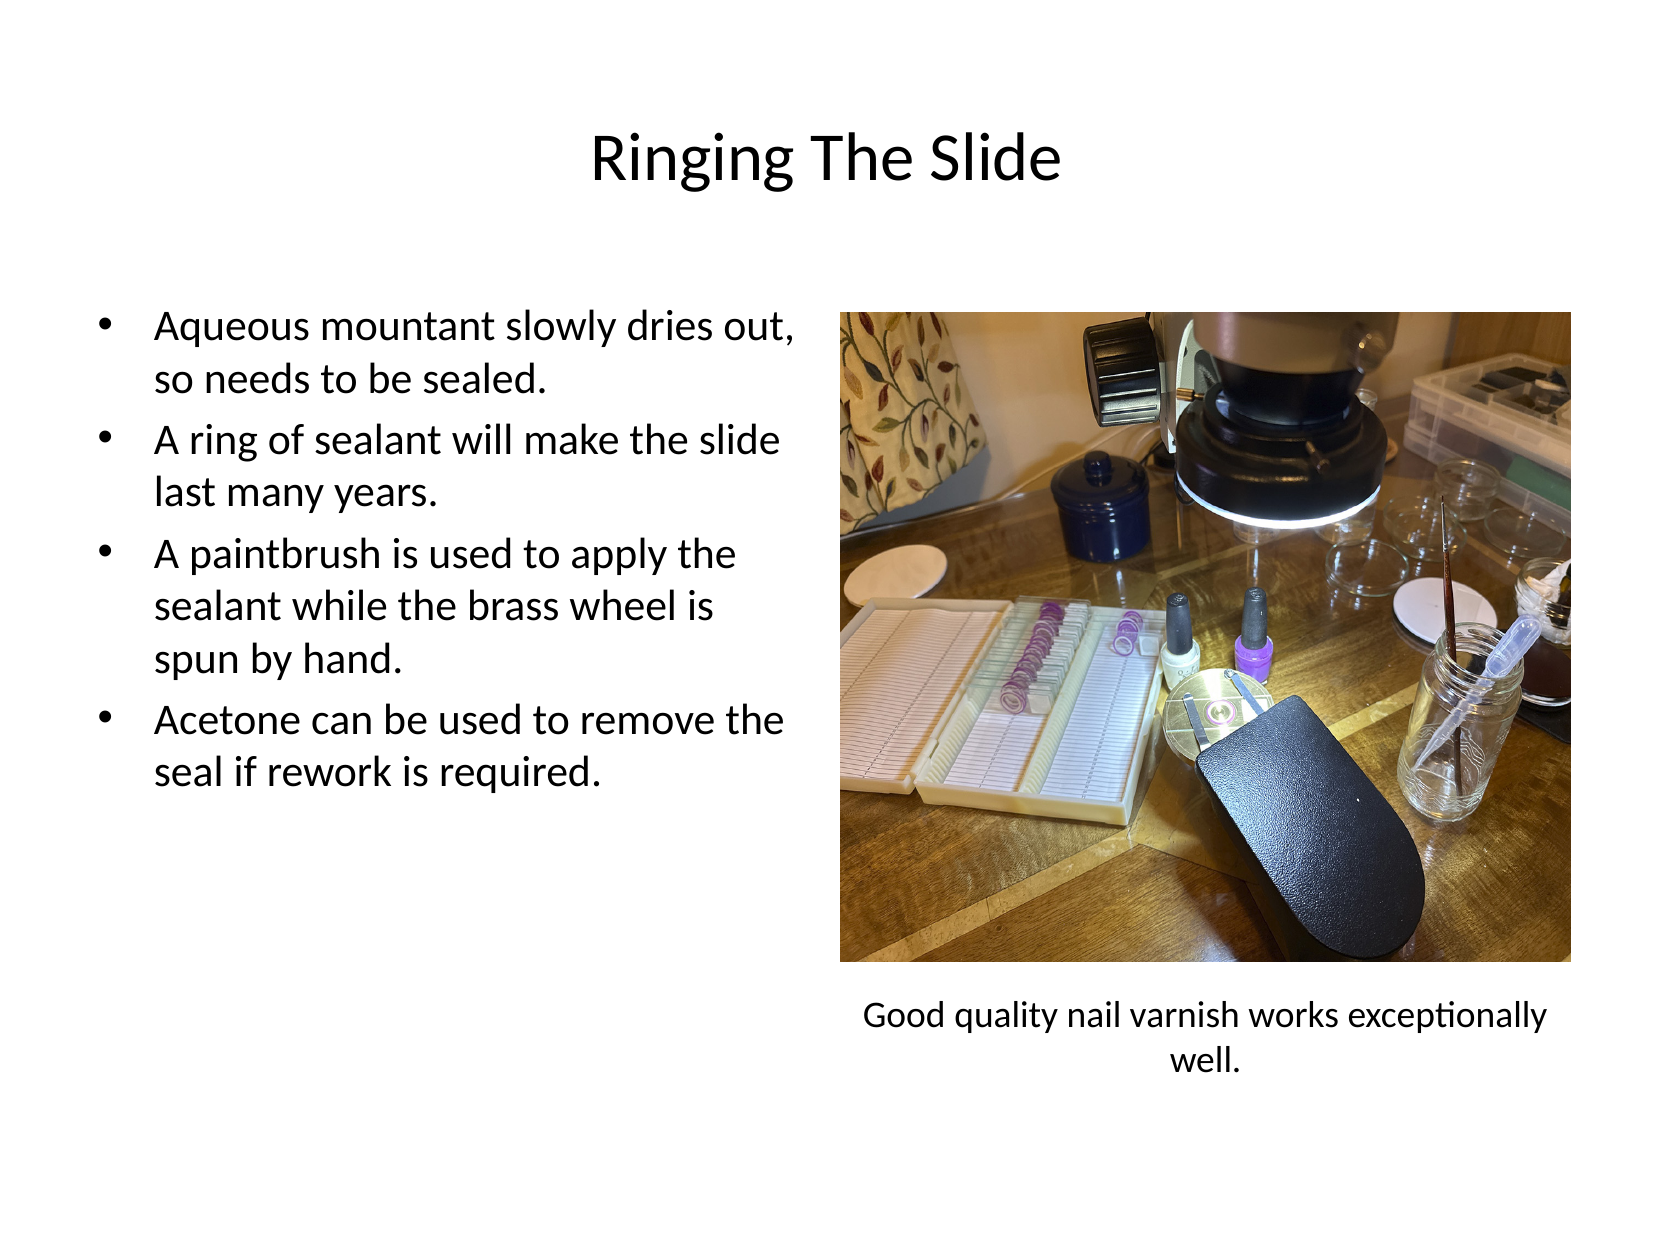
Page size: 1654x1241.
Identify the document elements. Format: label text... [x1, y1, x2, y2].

title Ringing The Slide [82, 49, 1571, 257]
text_box Good quality nail varnish works exceptionally well. [840, 982, 1571, 1106]
list Aqueous mountant slowly dries out, so needs to be sealed. A ring of sealant will make the slide last many years. A paintbrush is used to apply the sealant while the brass wheel is spun by hand. Acetone can be used to remove the seal if rework is required. [82, 289, 813, 1108]
picture [840, 312, 1571, 962]
